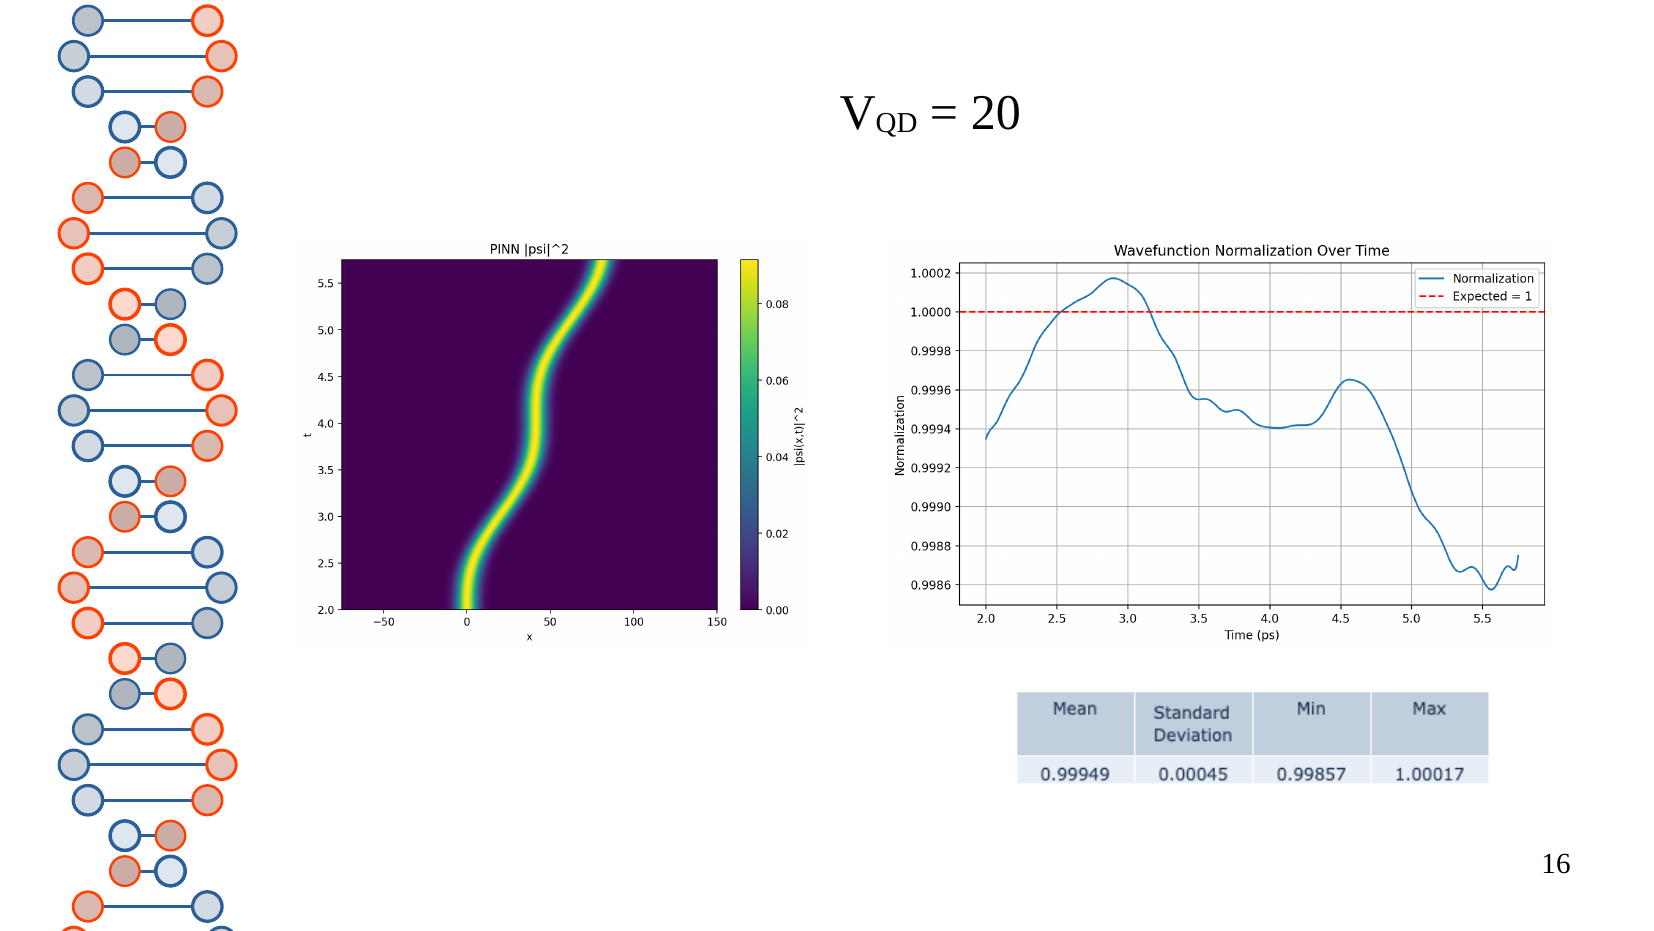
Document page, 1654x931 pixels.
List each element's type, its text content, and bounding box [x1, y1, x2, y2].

picture [1005, 677, 1504, 803]
picture [885, 236, 1553, 650]
title VQD = 20 [265, 35, 1595, 189]
picture [295, 236, 811, 650]
